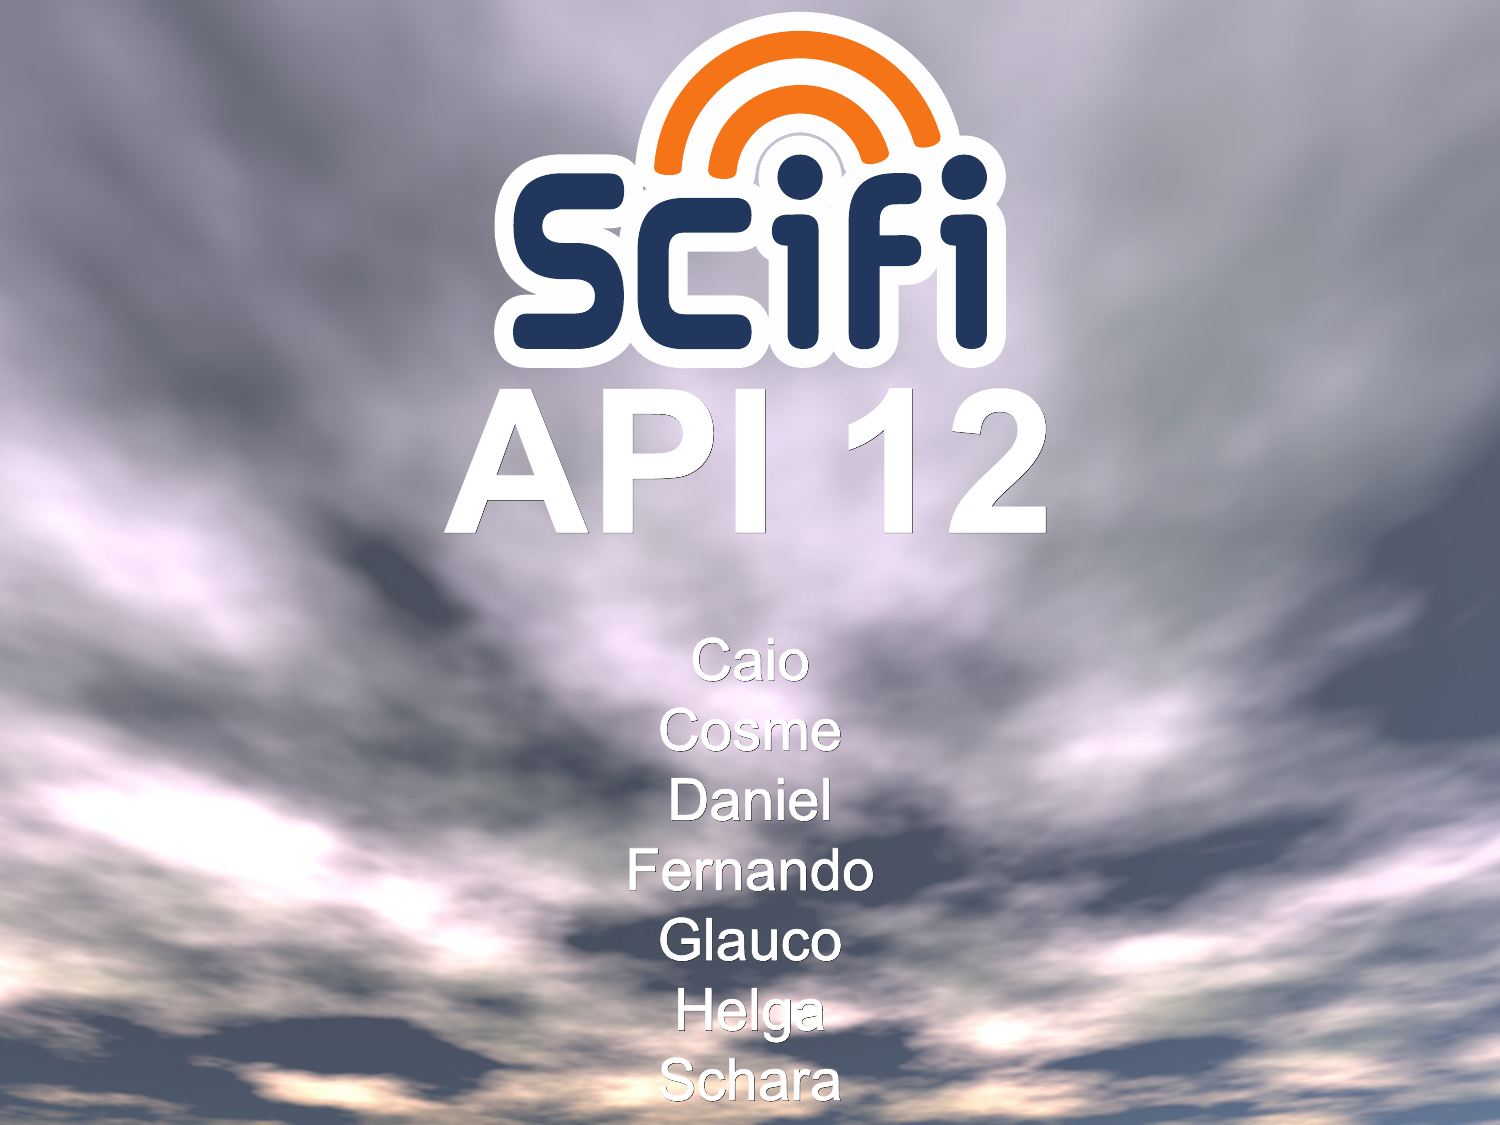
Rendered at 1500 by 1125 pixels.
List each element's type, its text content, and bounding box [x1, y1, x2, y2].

title Caio Cosme Daniel Fernando Glauco Helga Schara [454, 613, 1046, 1120]
title API 12 [112, 324, 1388, 581]
picture [0, 0, 1500, 1125]
